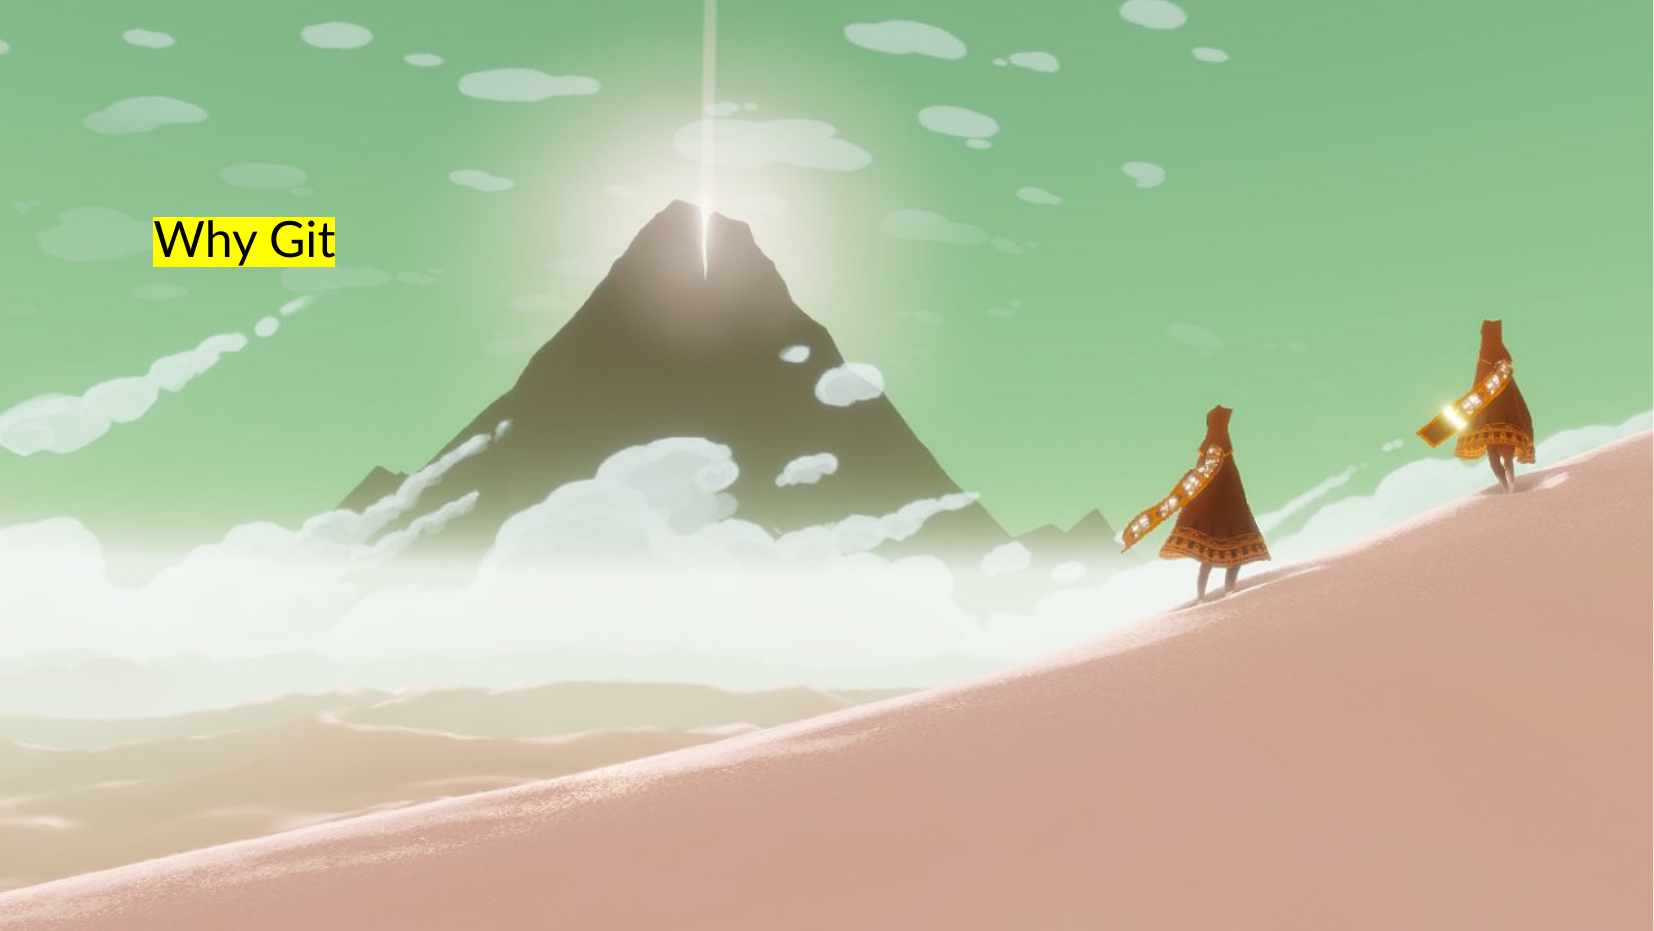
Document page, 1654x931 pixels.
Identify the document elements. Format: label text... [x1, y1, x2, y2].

list Why Git [82, 217, 1571, 839]
picture [0, 0, 1654, 931]
